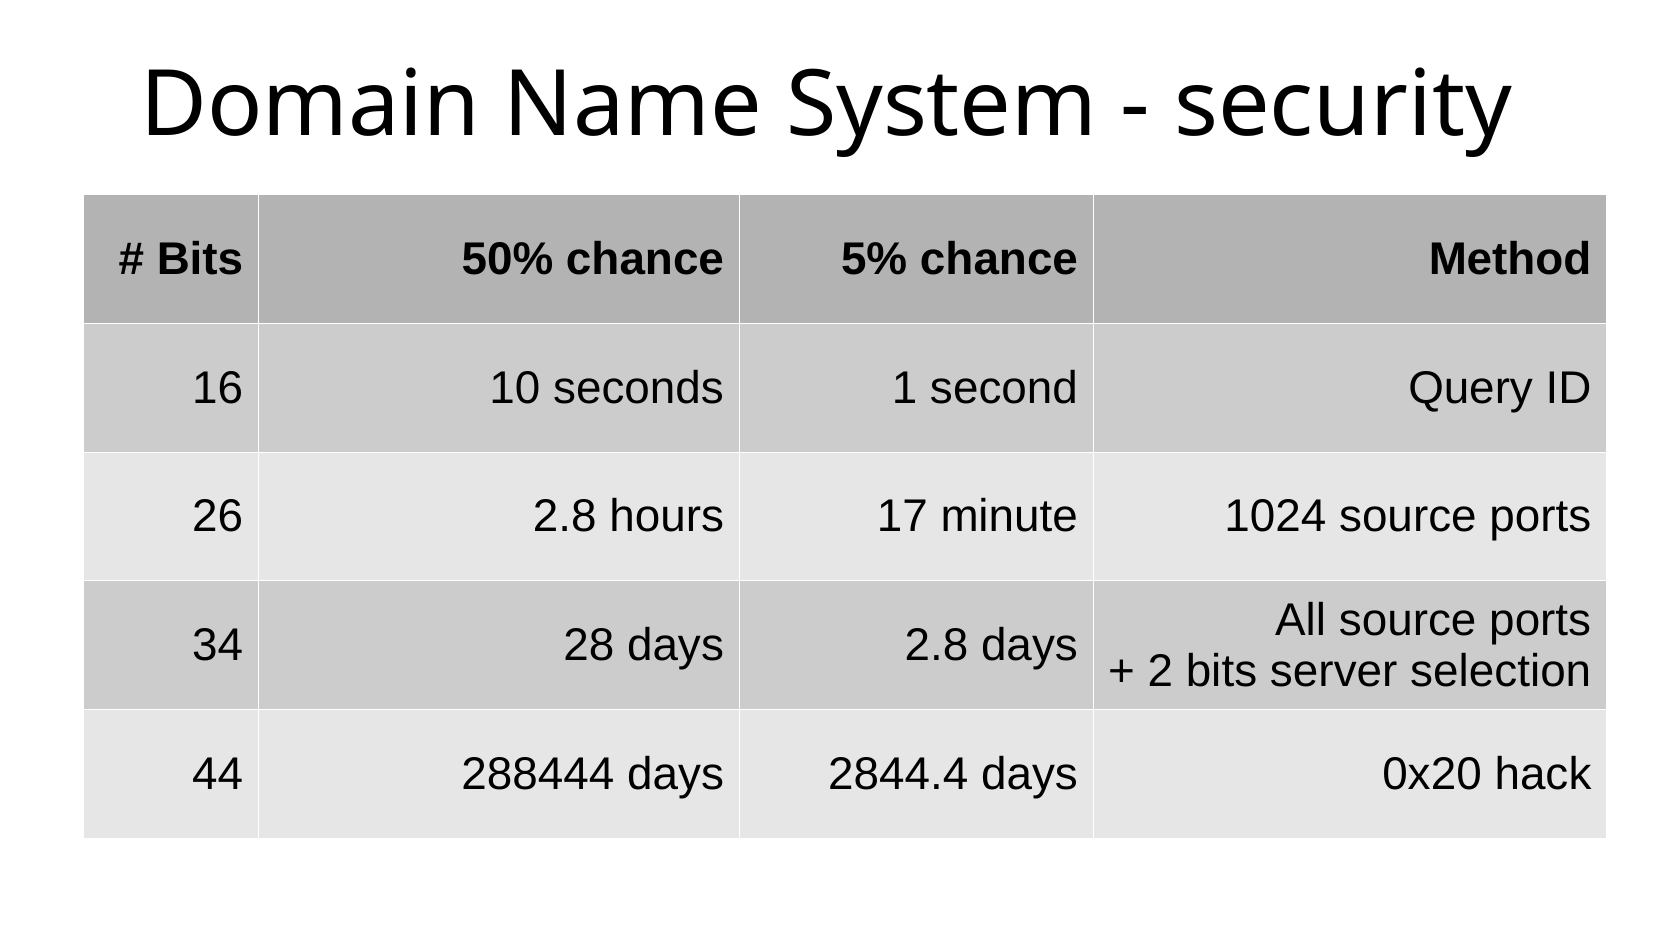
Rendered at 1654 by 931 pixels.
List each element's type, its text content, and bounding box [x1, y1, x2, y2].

table_cell 2.8 days [740, 581, 1093, 709]
table_header 50% chance [259, 195, 739, 323]
table_cell 44 [84, 710, 258, 838]
table_cell 10 seconds [259, 324, 739, 452]
table_cell 1 second [740, 324, 1093, 452]
table_cell 16 [84, 324, 258, 452]
table_cell 0x20 hack [1094, 710, 1606, 838]
table_cell Query ID [1094, 324, 1606, 452]
table_cell 17 minute [740, 453, 1093, 580]
table_cell 34 [84, 581, 258, 709]
table_cell 288444 days [259, 710, 739, 838]
table_header Method [1094, 195, 1606, 323]
table_cell All source ports + 2 bits server selection [1094, 581, 1606, 709]
table_cell 2844.4 days [740, 710, 1093, 838]
table_cell 2.8 hours [259, 453, 739, 580]
table_header # Bits [84, 195, 258, 323]
table_header 5% chance [740, 195, 1093, 323]
title Domain Name System - security [82, 37, 1571, 194]
table_cell 26 [84, 453, 258, 580]
table_cell 28 days [259, 581, 739, 709]
table_cell 1024 source ports [1094, 453, 1606, 580]
